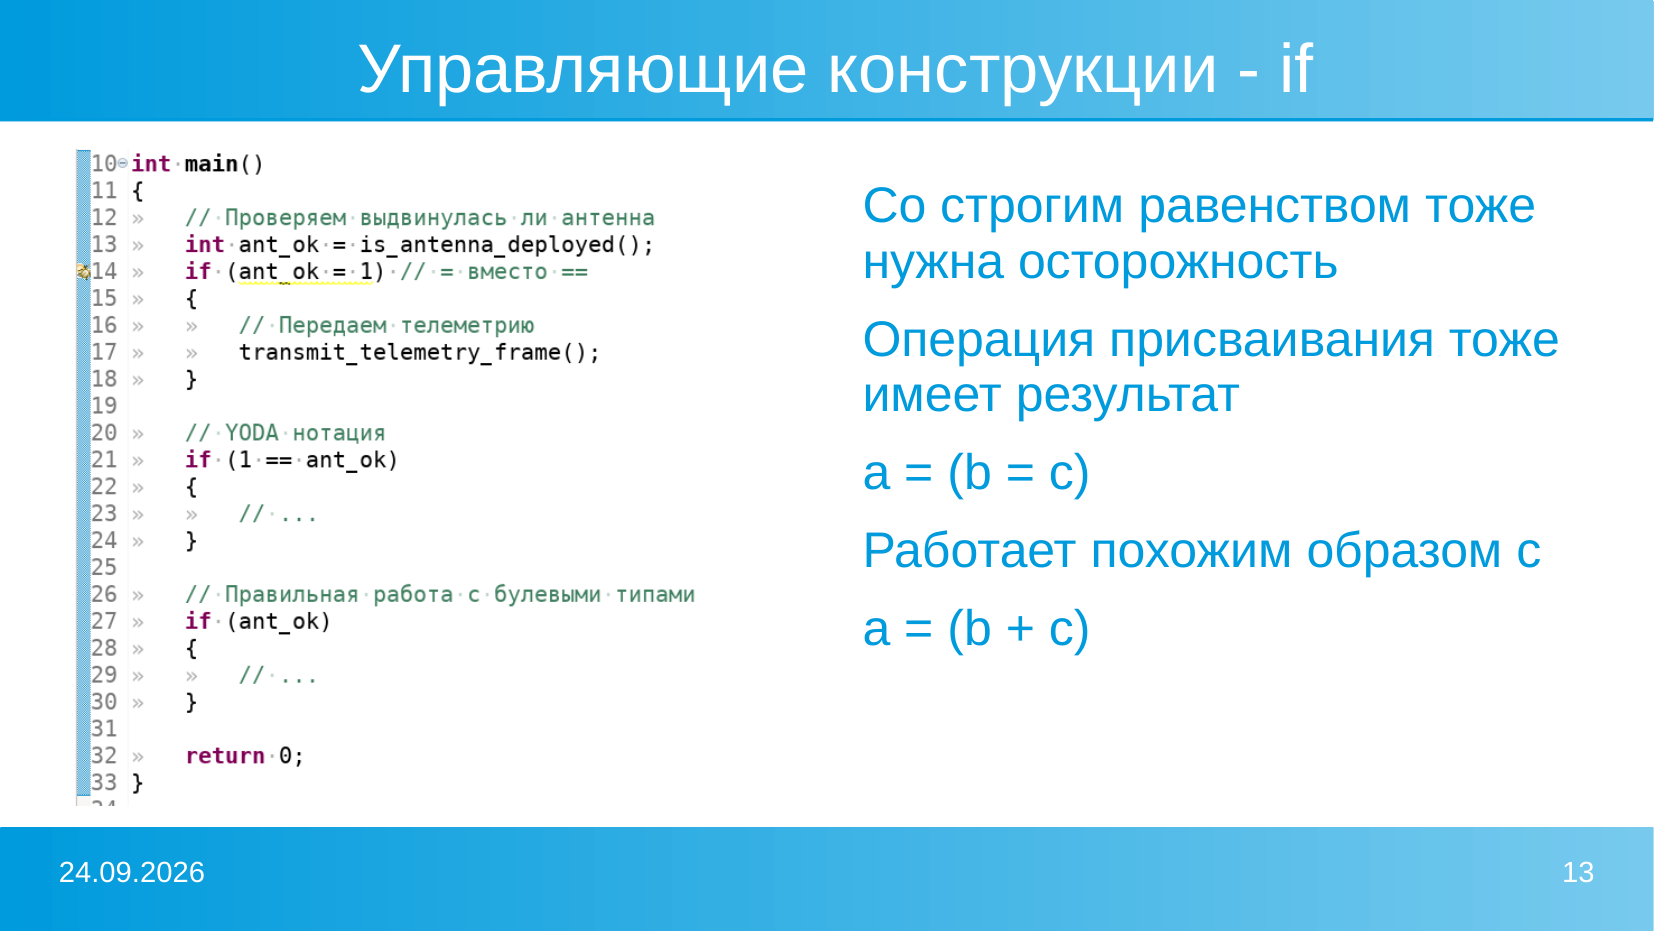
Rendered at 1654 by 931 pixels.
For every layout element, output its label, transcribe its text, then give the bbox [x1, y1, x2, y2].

list Со строгим равенством тоже нужна осторожность Операция присваивания тоже имеет результат a = (b = c) Работает похожим образом с a = (b + c) [862, 177, 1595, 713]
picture [75, 149, 717, 806]
title Управляющие конструкции - if [59, 29, 1595, 108]
